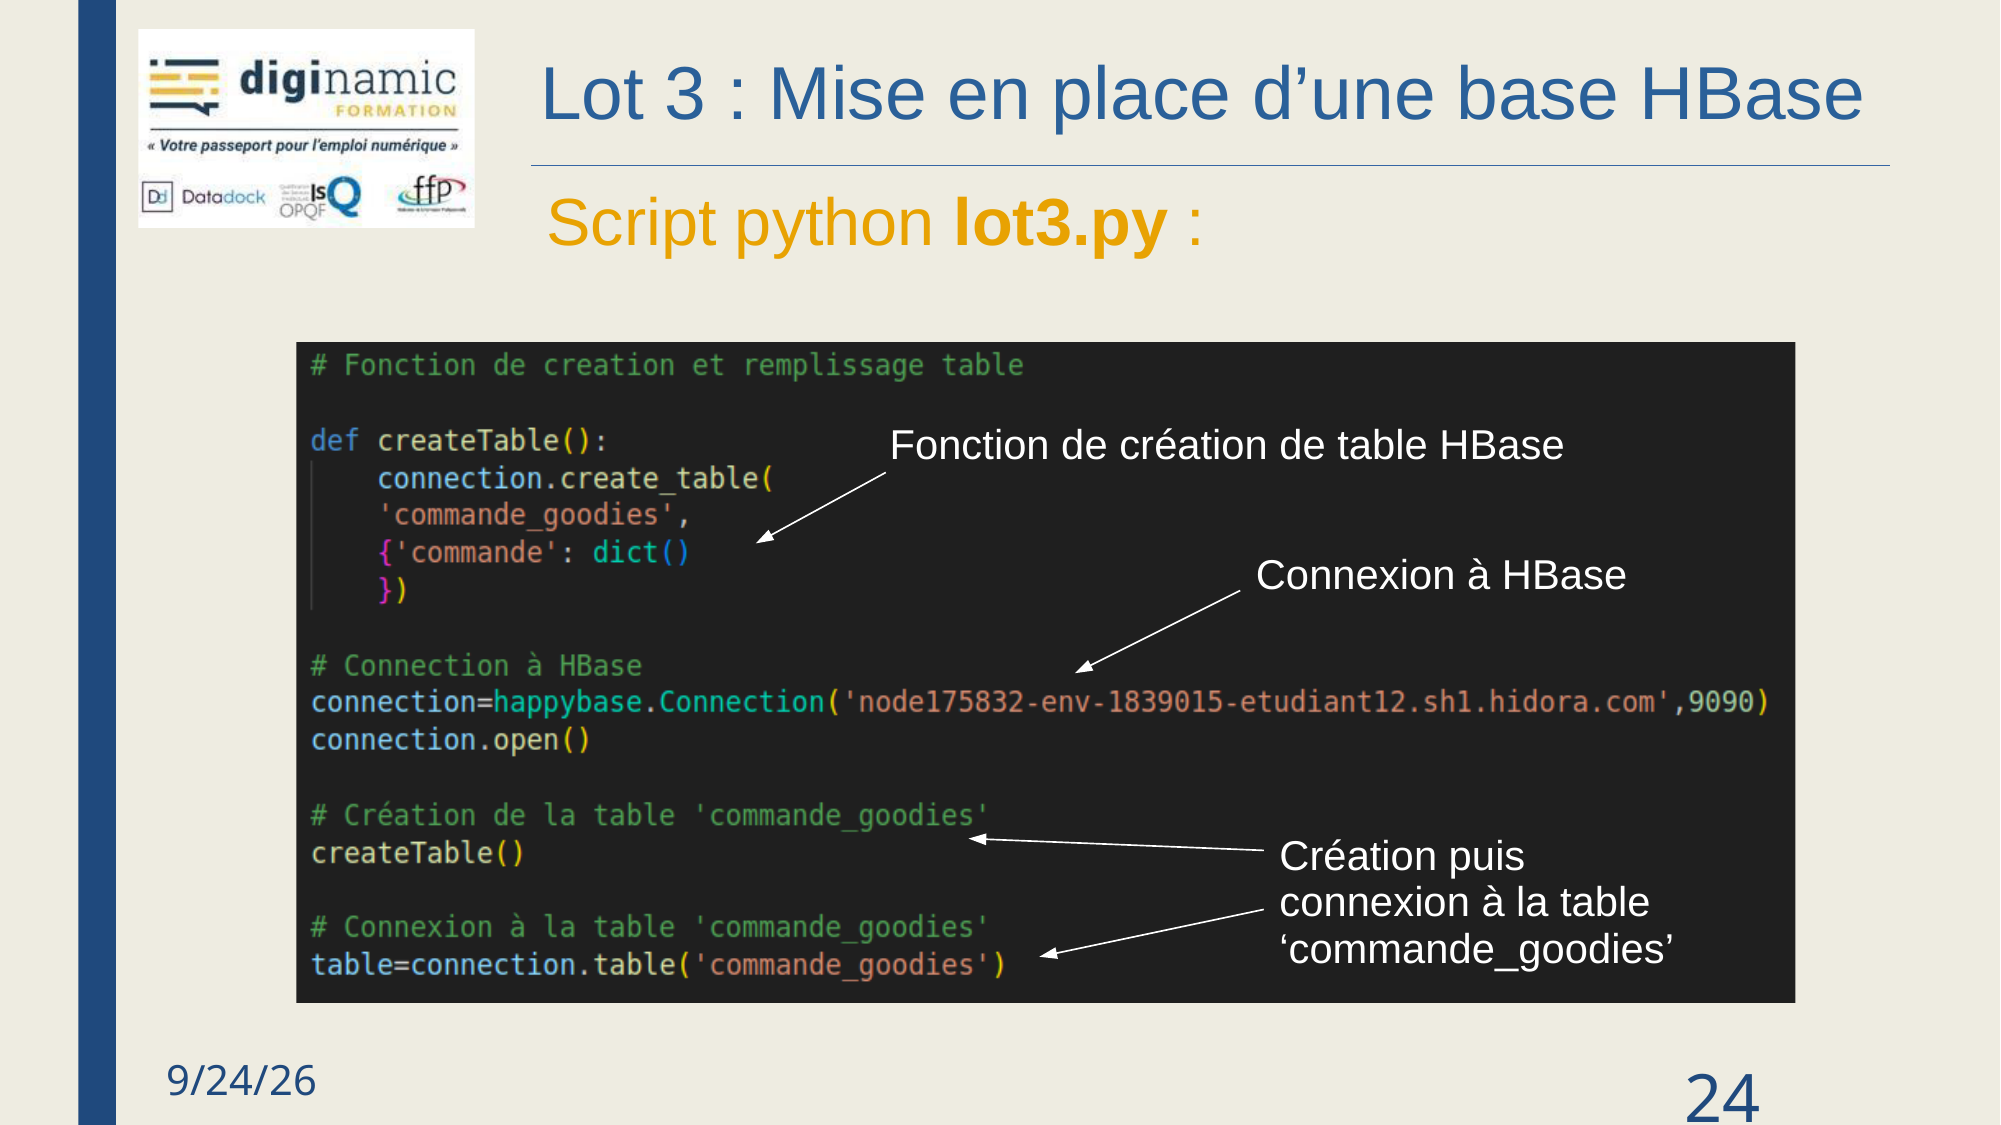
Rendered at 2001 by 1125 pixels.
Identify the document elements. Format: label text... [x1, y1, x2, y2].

text_box [1669, 1043, 1931, 1110]
text_box Création puis connexion à la table ‘commande_goodies’ [1263, 824, 1725, 981]
text_box Connexion à HBase [1240, 543, 1666, 626]
text_box Script python lot3.py : [531, 177, 1264, 296]
picture [296, 342, 1796, 1003]
text_box Fonction de création de table HBase [874, 413, 1583, 497]
title Lot 3 : Mise en place d’une base HBase [516, 51, 1890, 225]
text_box 2/7/2024 [151, 1043, 389, 1110]
